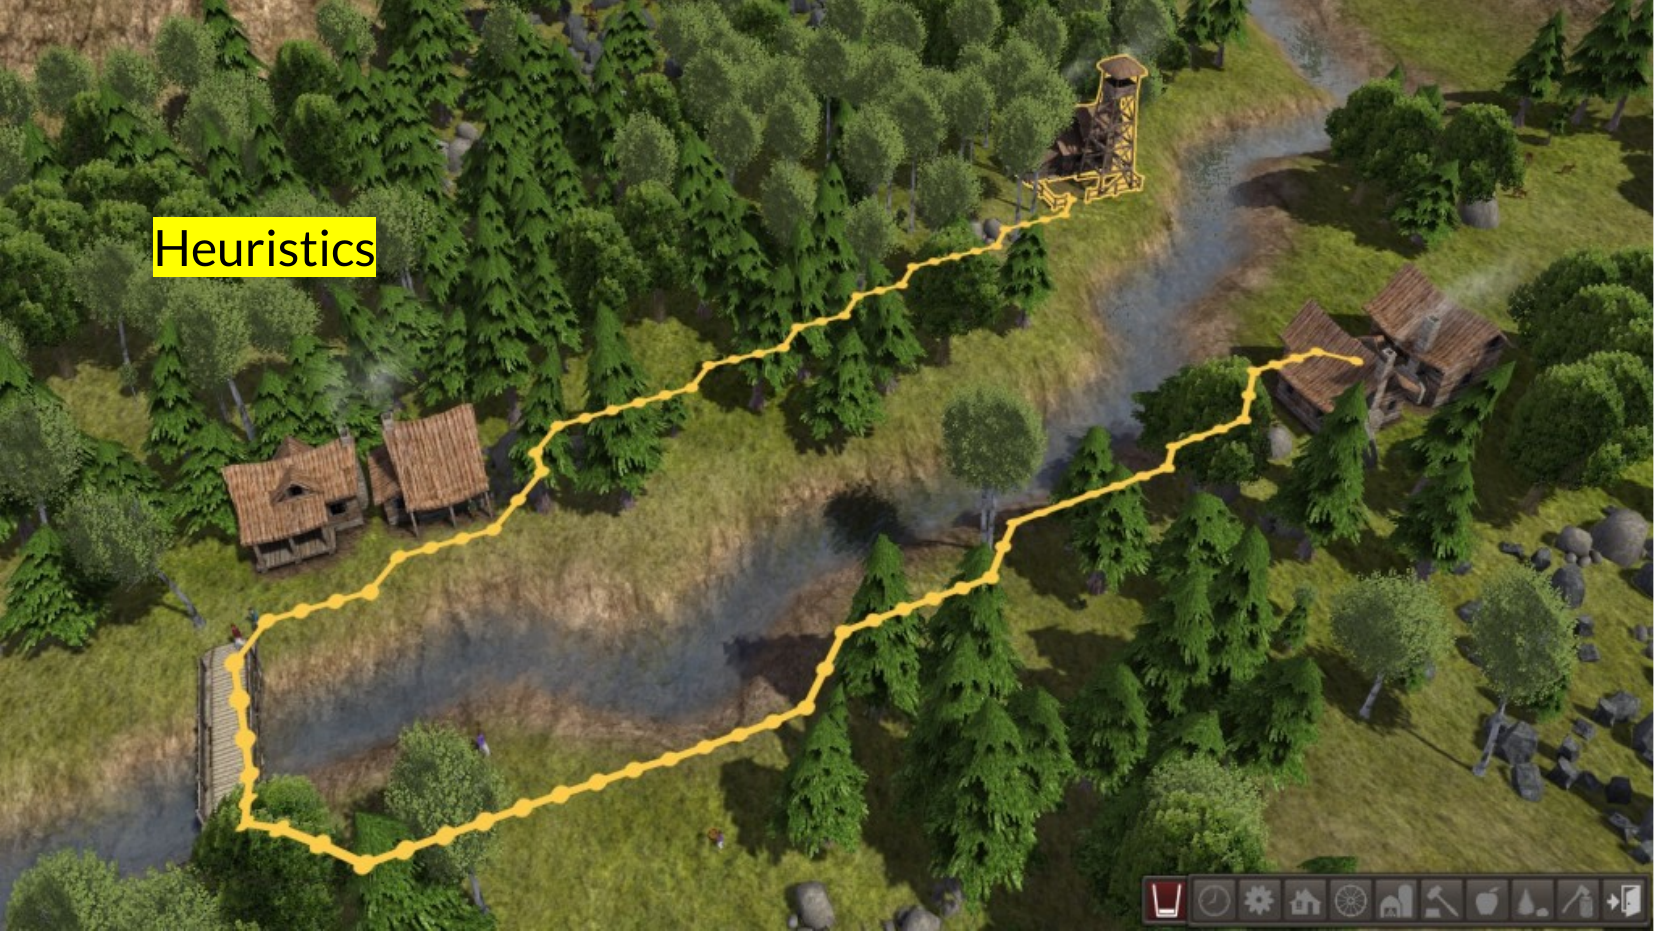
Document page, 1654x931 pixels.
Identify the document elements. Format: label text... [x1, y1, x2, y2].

picture [0, 0, 1654, 931]
list Heuristics [82, 217, 1571, 839]
